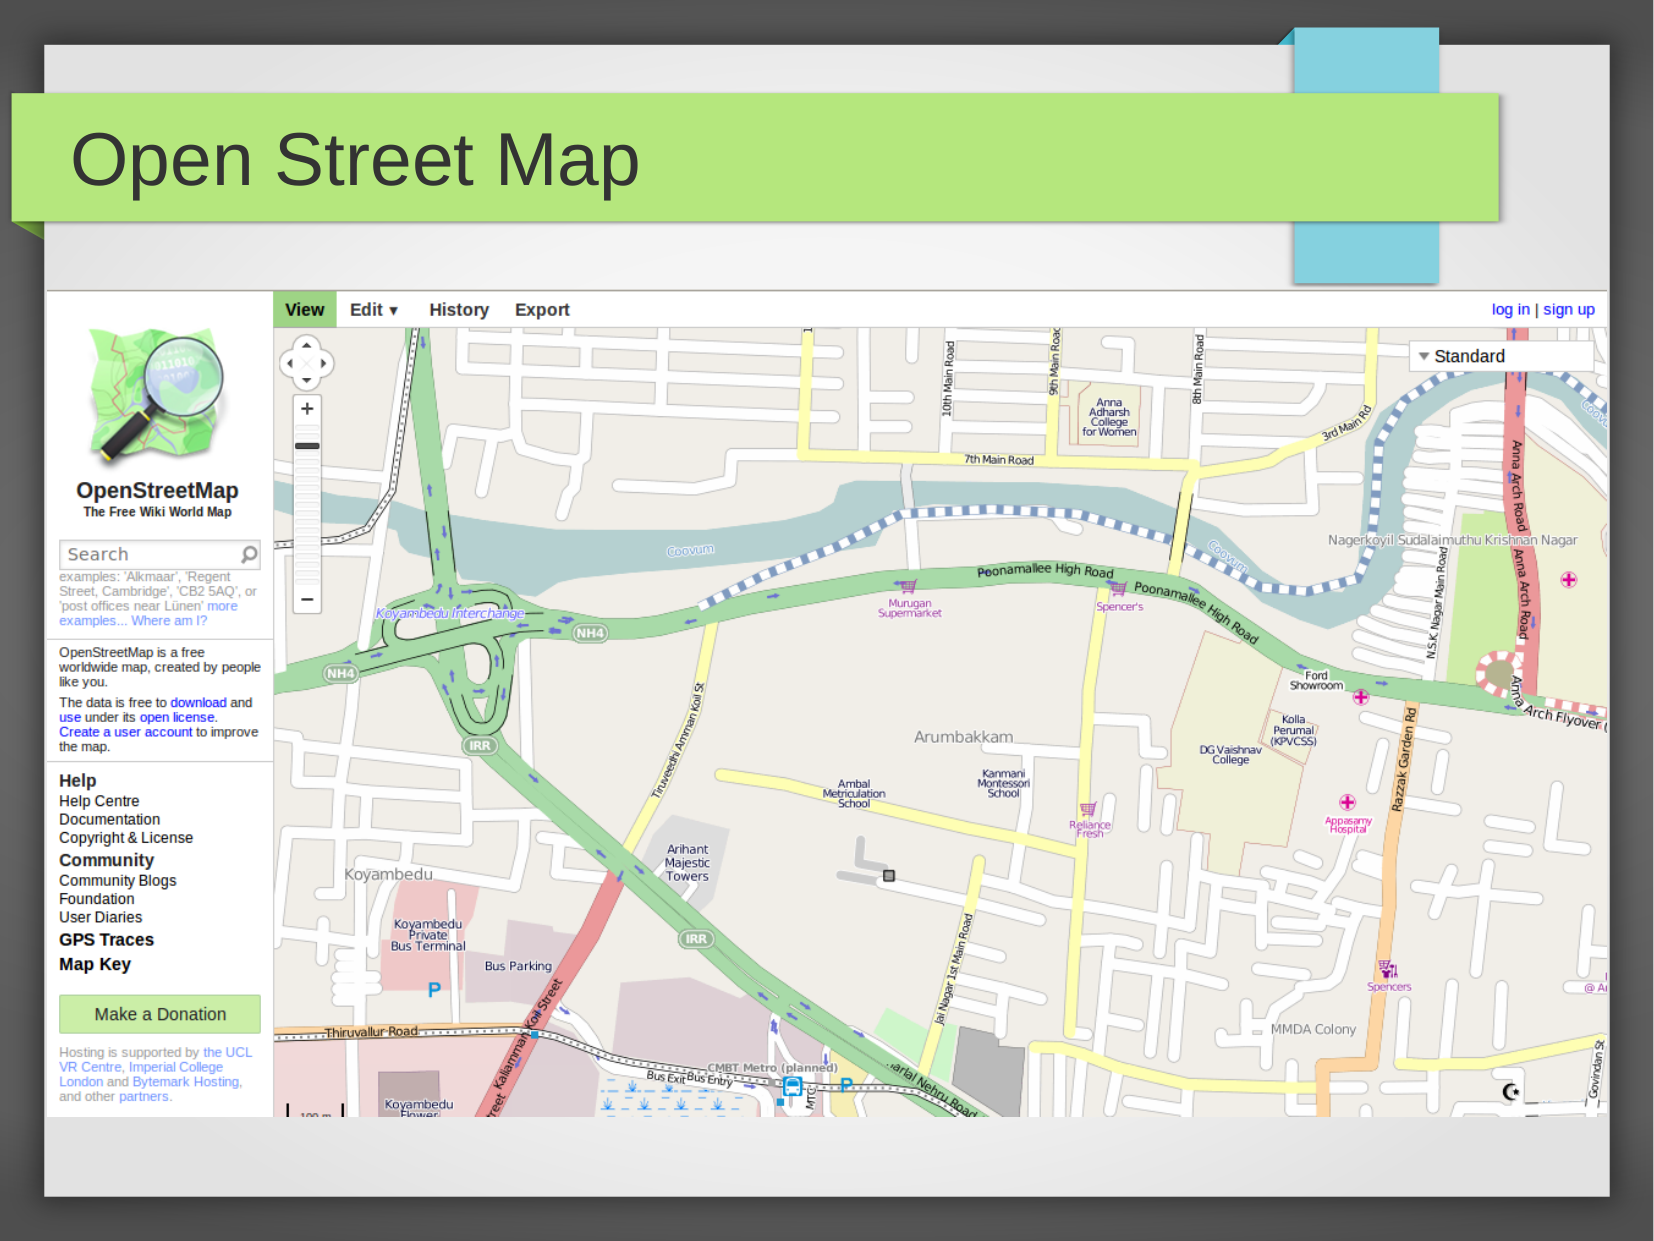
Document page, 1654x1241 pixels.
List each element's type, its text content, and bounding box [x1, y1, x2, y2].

picture [0, 0, 1654, 1241]
title Open Street Map [70, 106, 1229, 213]
